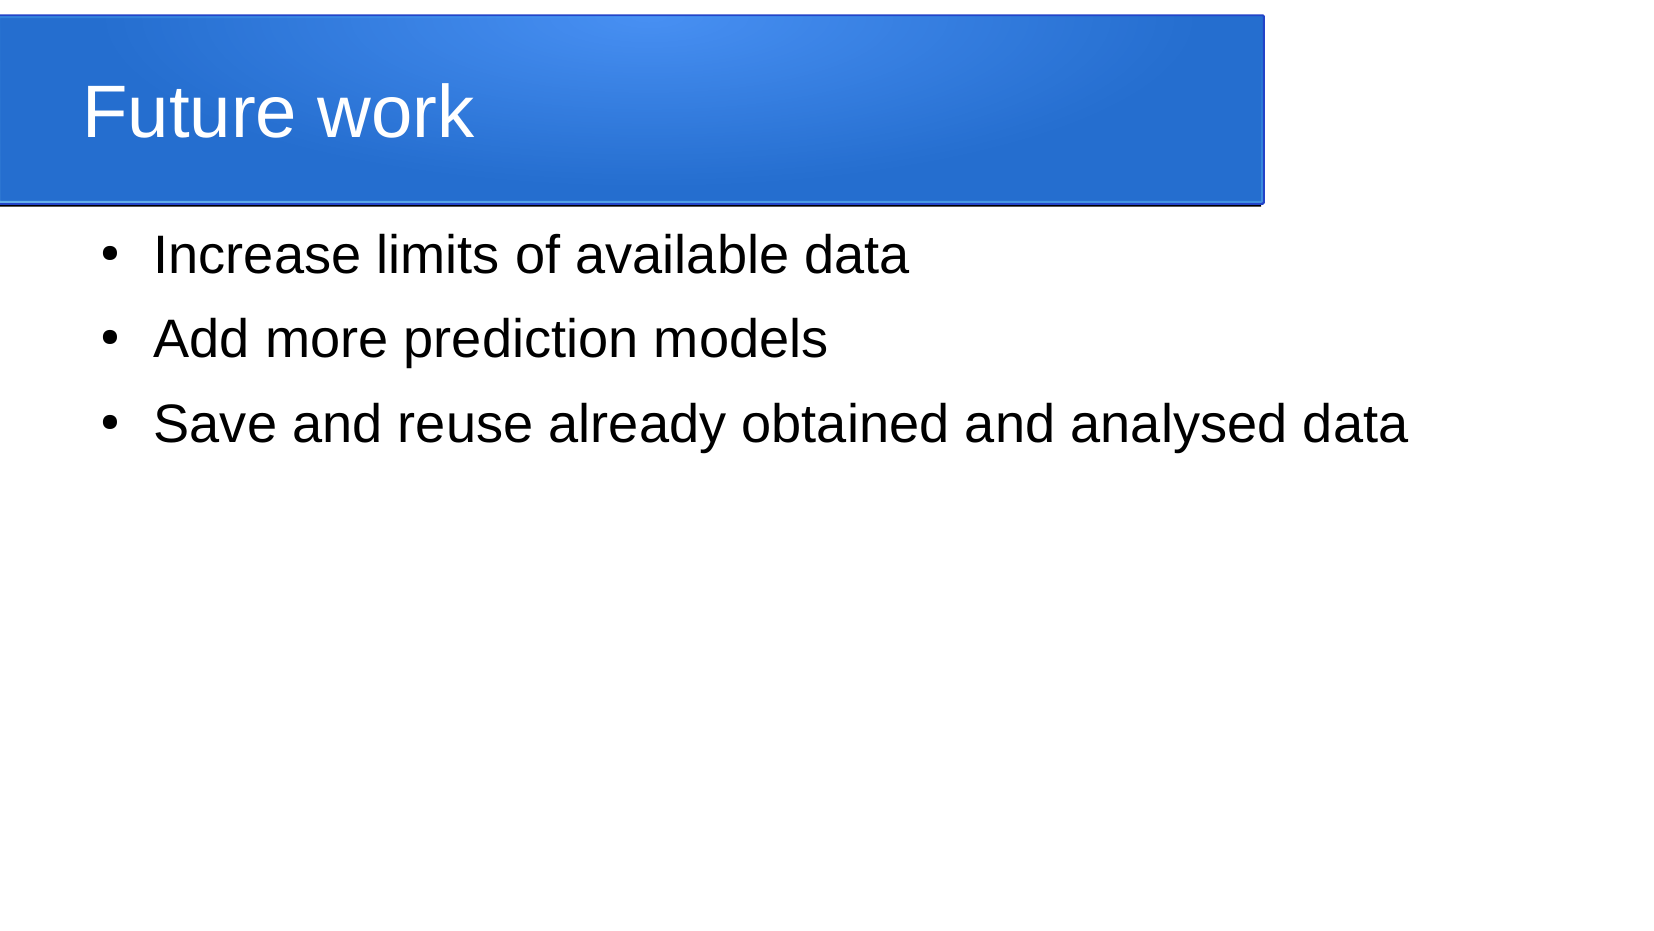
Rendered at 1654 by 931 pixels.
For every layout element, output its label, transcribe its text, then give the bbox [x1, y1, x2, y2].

list Increase limits of available data Add more prediction models Save and reuse already obtained and analysed data [82, 224, 1571, 780]
title Future work [82, 35, 1235, 189]
